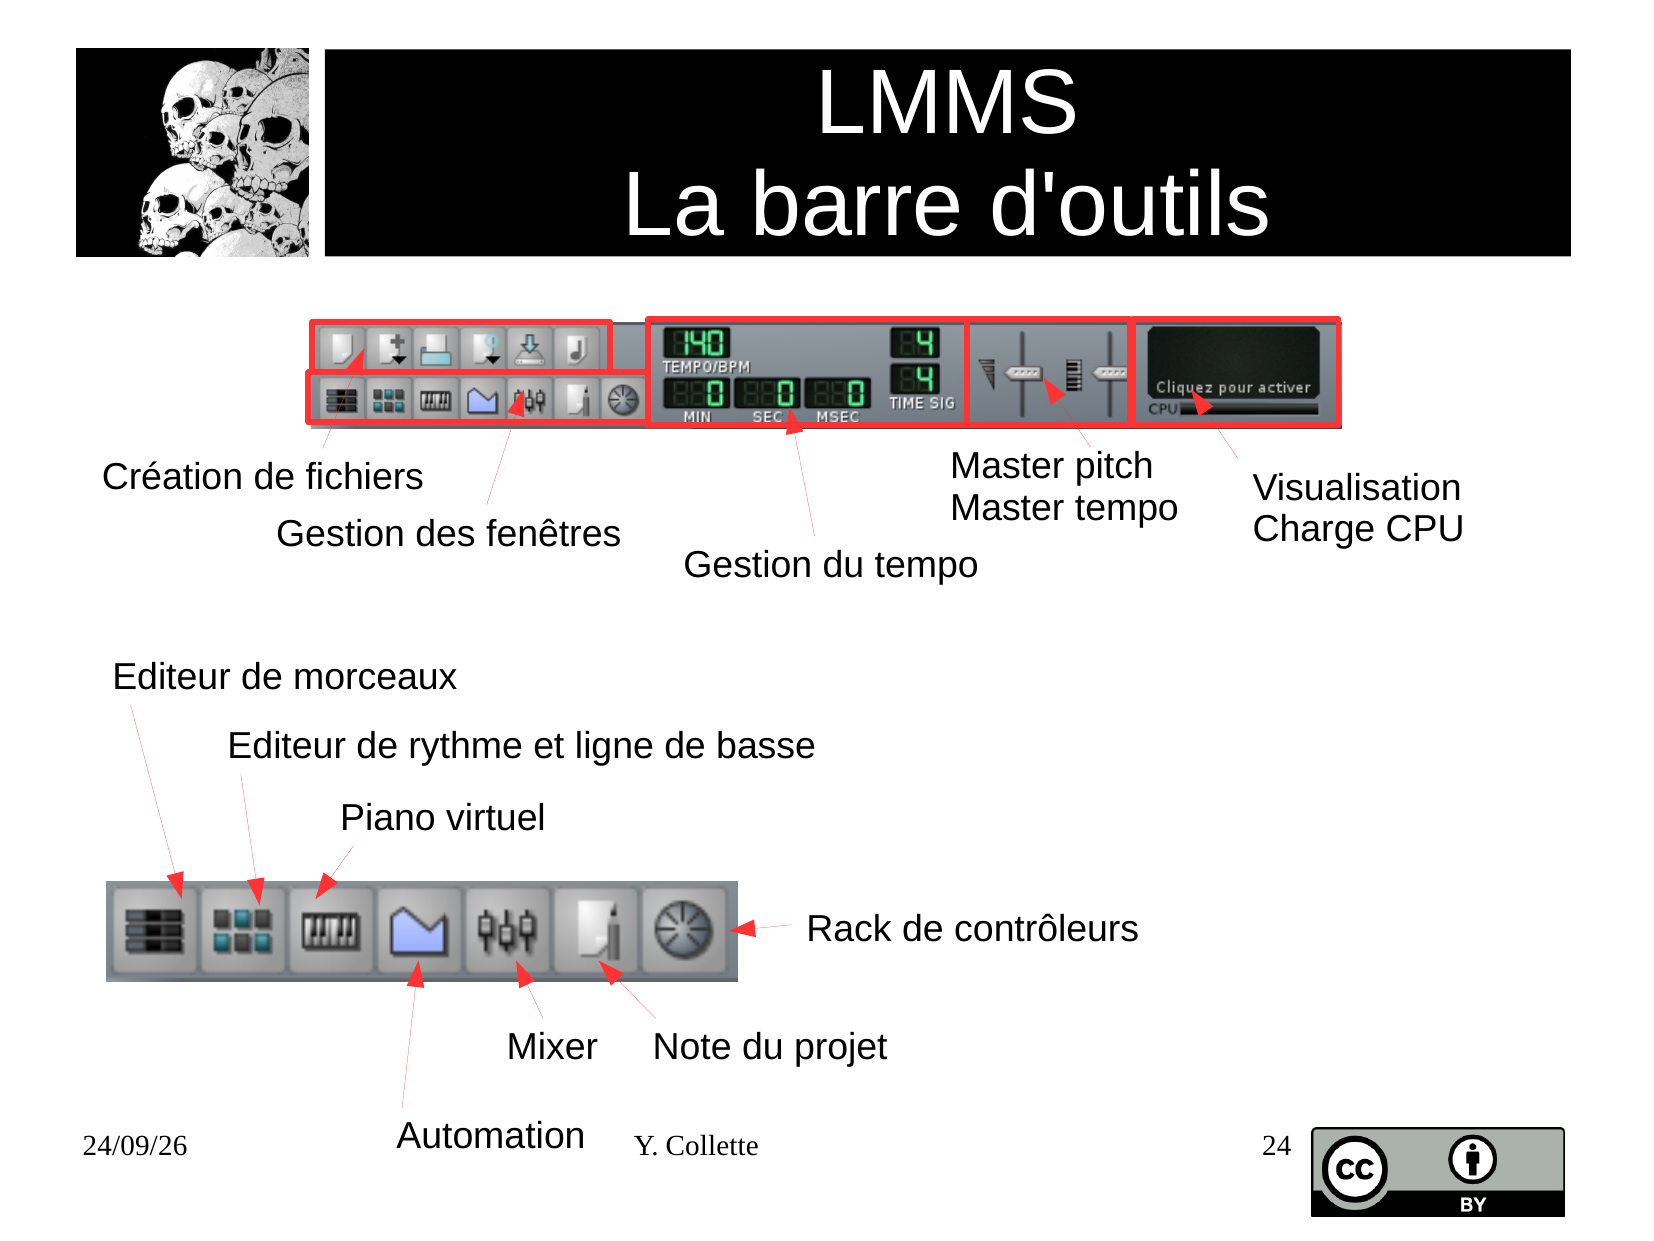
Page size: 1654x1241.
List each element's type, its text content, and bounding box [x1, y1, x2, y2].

title LMMS La barre d'outils [324, 49, 1571, 257]
text_box Editeur de rythme et ligne de basse [212, 716, 869, 774]
text_box Visualisation Charge CPU [1237, 458, 1484, 558]
picture [311, 375, 352, 419]
picture [76, 48, 309, 257]
picture [1311, 1127, 1565, 1217]
text_box Gestion des fenêtres [261, 504, 646, 562]
text_box Création de fichiers [87, 448, 441, 506]
picture [970, 322, 1127, 422]
text_box Master pitch Master tempo [935, 437, 1197, 536]
picture [315, 325, 607, 369]
picture [308, 425, 331, 429]
picture [1219, 322, 1342, 429]
text_box Rack de contrôleurs [791, 900, 1166, 958]
picture [512, 425, 786, 429]
text_box Automation [381, 1107, 618, 1165]
text_box Editeur de morceaux [97, 648, 477, 705]
text_box Gestion du tempo [668, 535, 994, 593]
picture [613, 322, 645, 369]
picture [1136, 322, 1336, 422]
picture [651, 322, 964, 422]
picture [336, 375, 645, 419]
picture [332, 425, 511, 429]
text_box Piano virtuel [325, 788, 585, 846]
text_box Mixer [491, 1018, 638, 1076]
picture [106, 881, 738, 982]
text_box Note du projet [638, 1018, 918, 1076]
